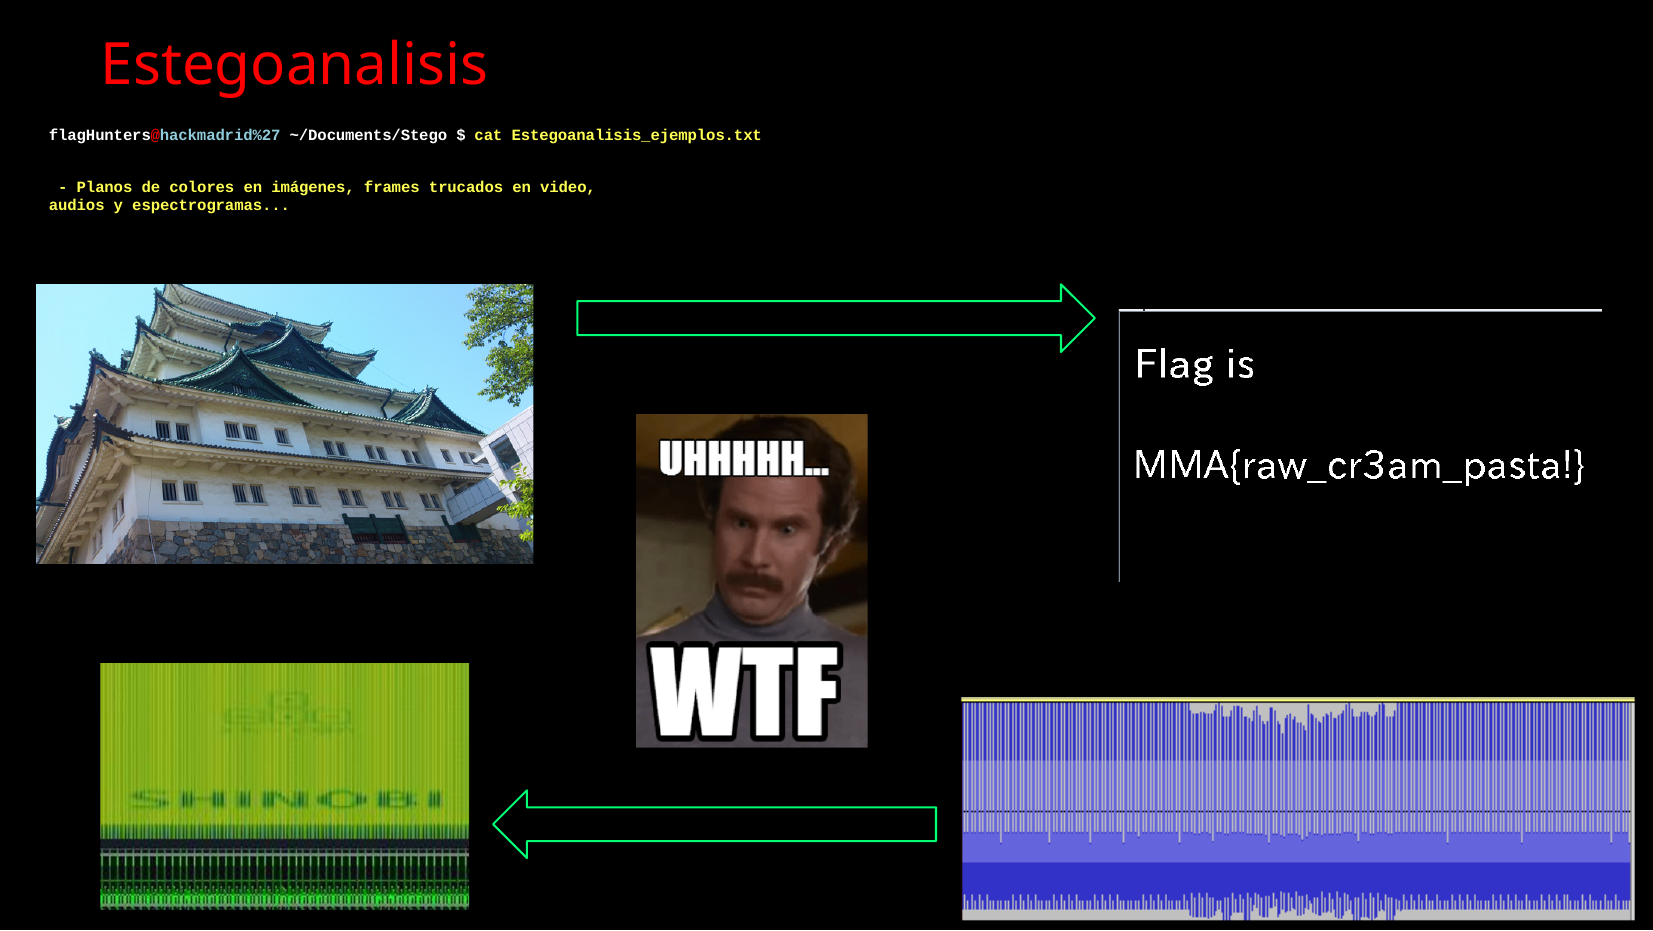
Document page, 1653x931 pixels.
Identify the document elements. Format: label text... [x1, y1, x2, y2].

text_box [961, 697, 1635, 922]
text_box [100, 663, 470, 910]
text_box [493, 790, 937, 859]
list flagHunters@hackmadrid%27 ~/Documents/Stego $ cat Estegoanalisis_ejemplos.txt - Planos de colores en imágenes, frames trucados en video, audios y espectrogramas... [48, 123, 1624, 446]
text_box [636, 414, 868, 748]
text_box [36, 284, 534, 564]
text_box [1118, 309, 1602, 582]
title Estegoanalisis [100, 0, 1247, 124]
text_box [577, 284, 1095, 353]
